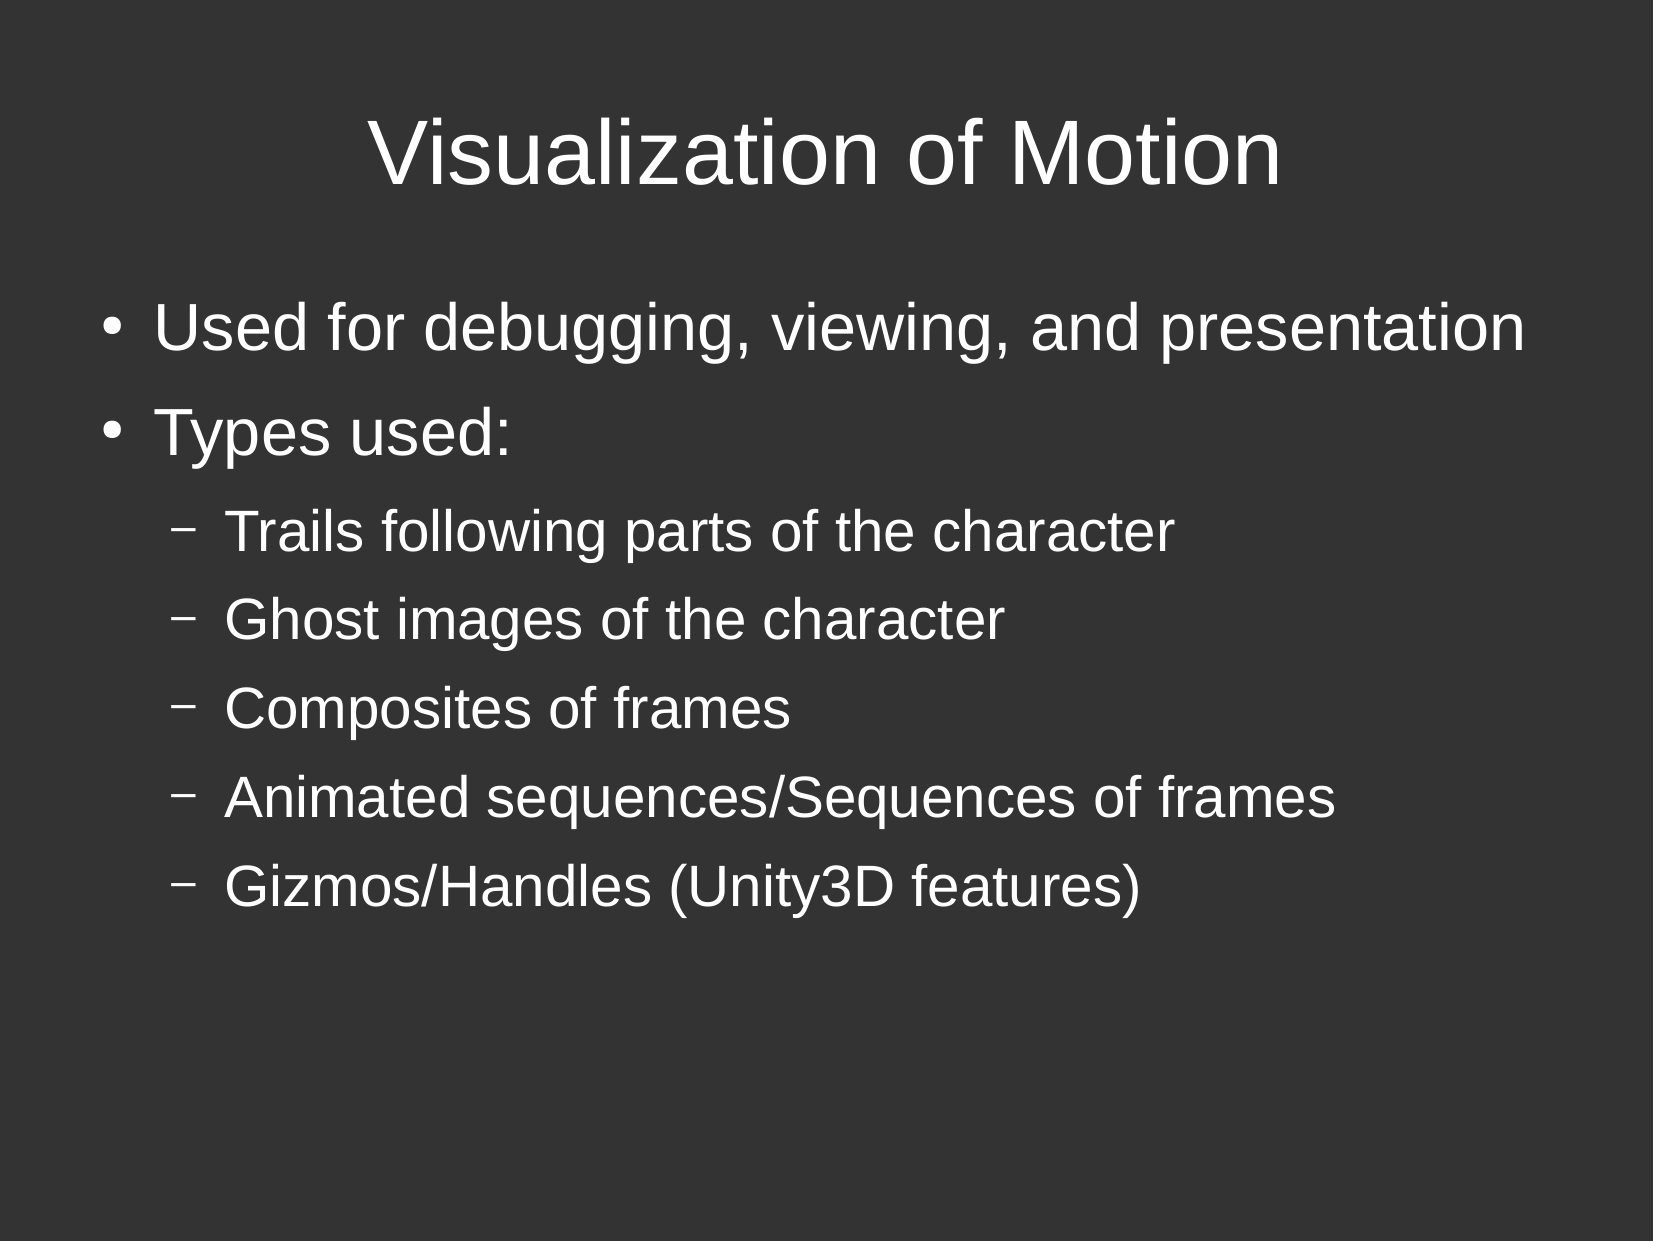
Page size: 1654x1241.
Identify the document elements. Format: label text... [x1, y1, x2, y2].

list Used for debugging, viewing, and presentation Types used: Trails following parts of the character Ghost images of the character Composites of frames Animated sequences/Sequences of frames Gizmos/Handles (Unity3D features) [82, 290, 1571, 1109]
title Visualization of Motion [82, 49, 1571, 257]
